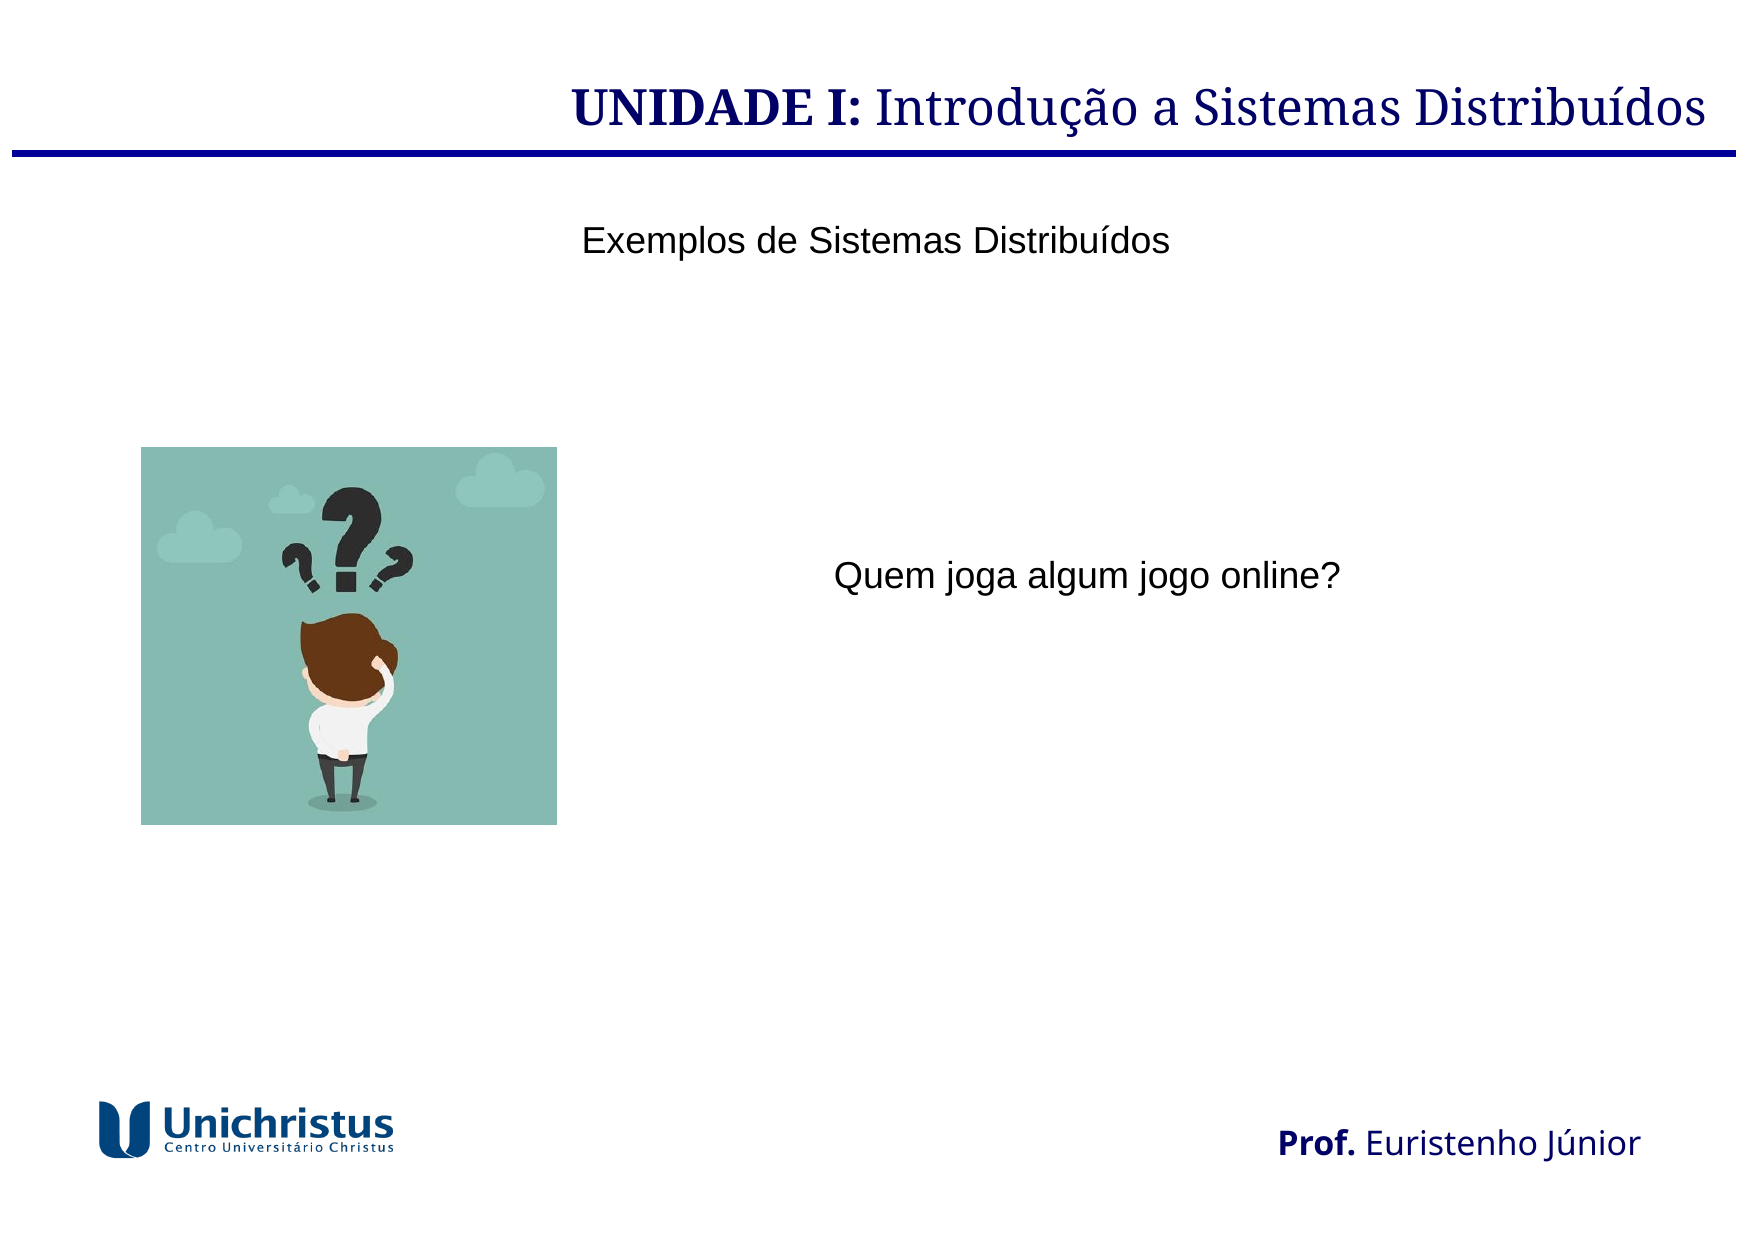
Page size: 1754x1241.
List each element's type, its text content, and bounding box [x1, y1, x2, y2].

picture [141, 447, 557, 825]
text_box Prof. Euristenho Júnior [1262, 1111, 1695, 1167]
text_box UNIDADE I: Introdução a Sistemas Distribuídos [556, 64, 1708, 150]
title Exemplos de Sistemas Distribuídos [177, 200, 1575, 317]
text_box Quem joga algum jogo online? [635, 366, 1540, 964]
picture [94, 1098, 398, 1160]
text_box UNIDADE I: Introdução a Sistemas Distribuídos [556, 157, 1708, 161]
